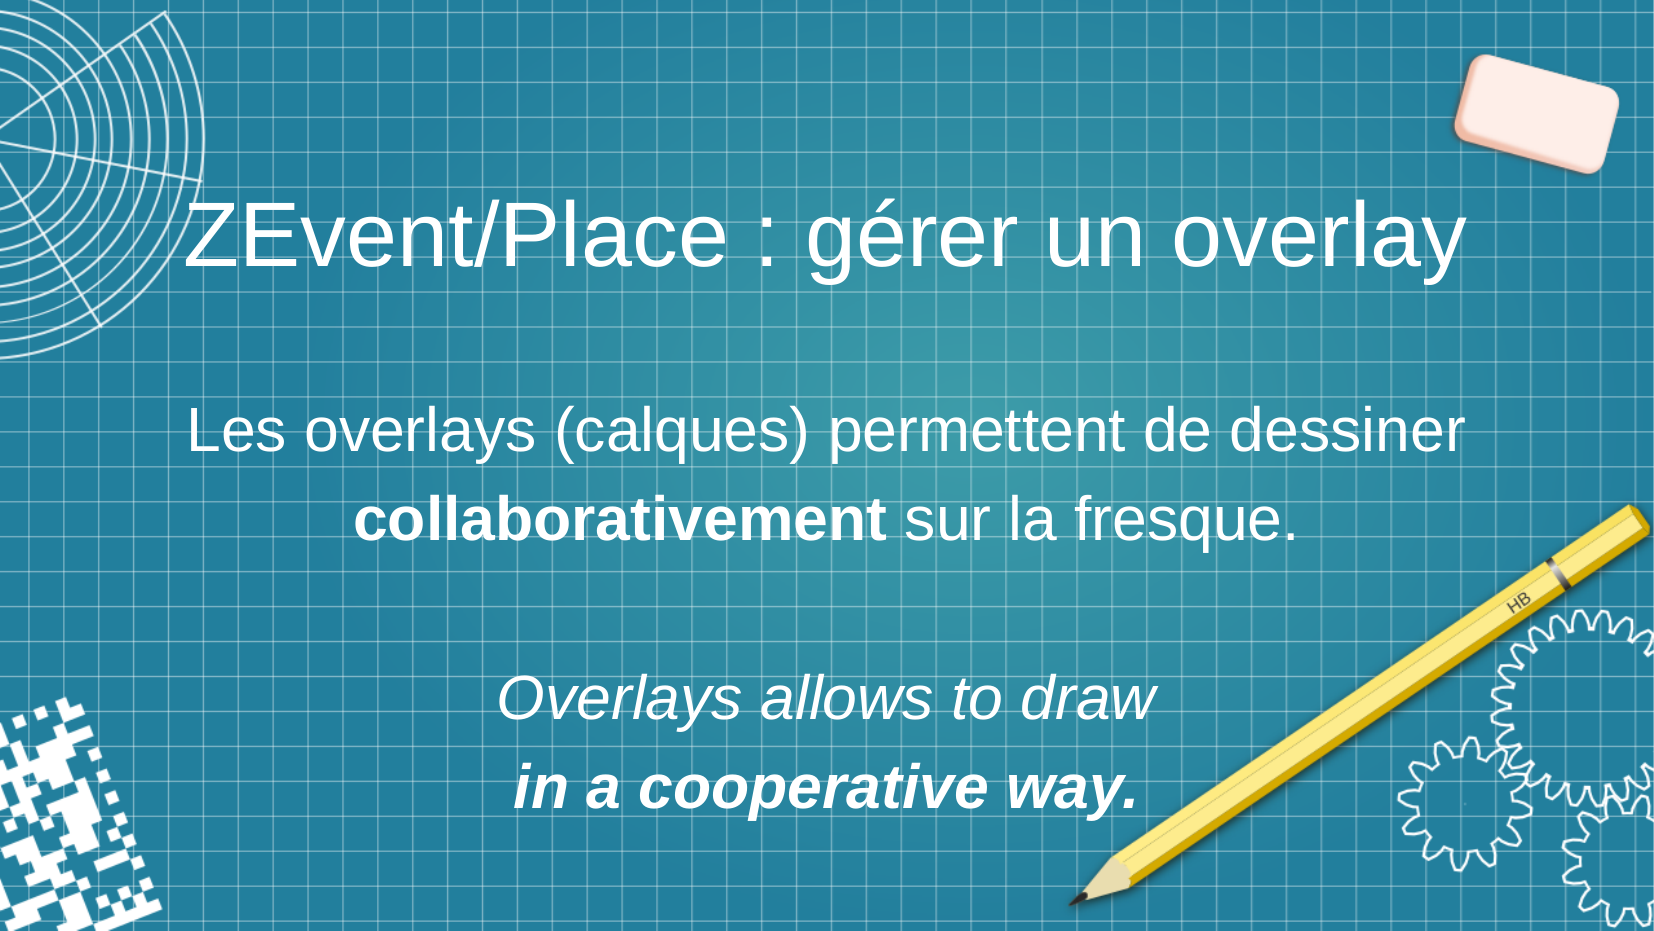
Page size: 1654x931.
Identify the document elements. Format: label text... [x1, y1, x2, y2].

subtitle Les overlays (calques) permettent de dessiner collaborativement sur la fresque. Overlays allows to draw in a cooperative way. [82, 386, 1571, 838]
title ZEvent/Place : gérer un overlay [82, 123, 1571, 336]
